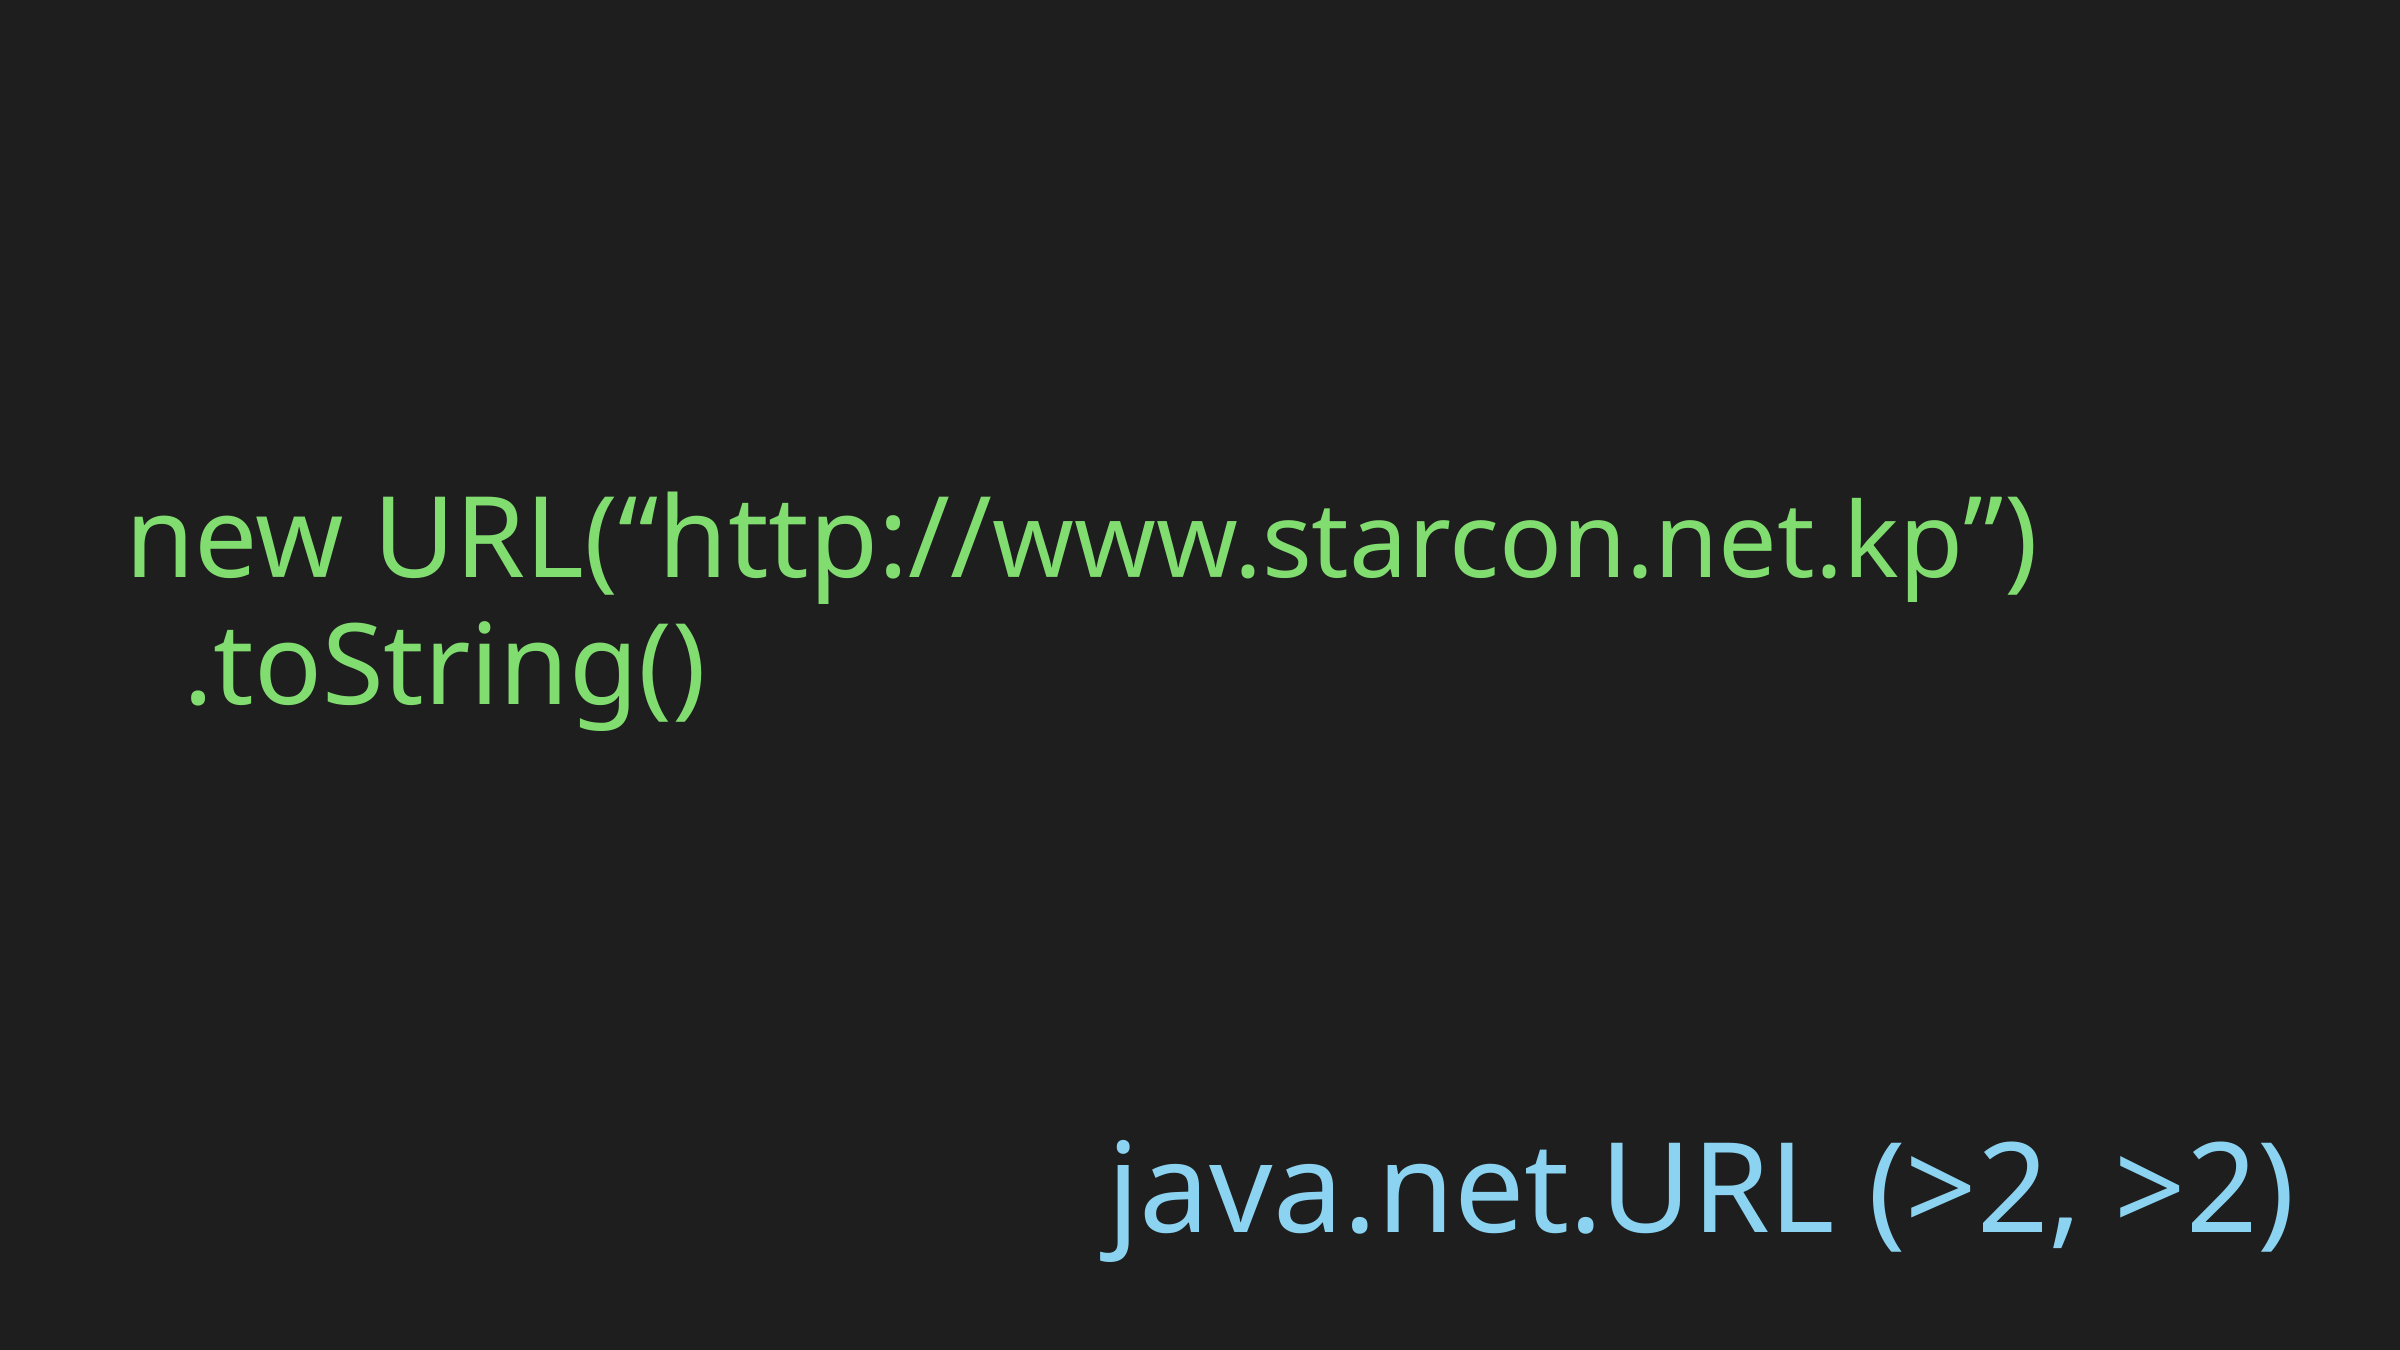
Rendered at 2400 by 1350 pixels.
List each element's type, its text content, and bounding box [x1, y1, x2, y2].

text_box java.net.URL (>2, >2) [632, 1100, 2311, 1266]
text_box new URL(“http://www.starcon.net.kp”) .toString() [125, 486, 2271, 664]
